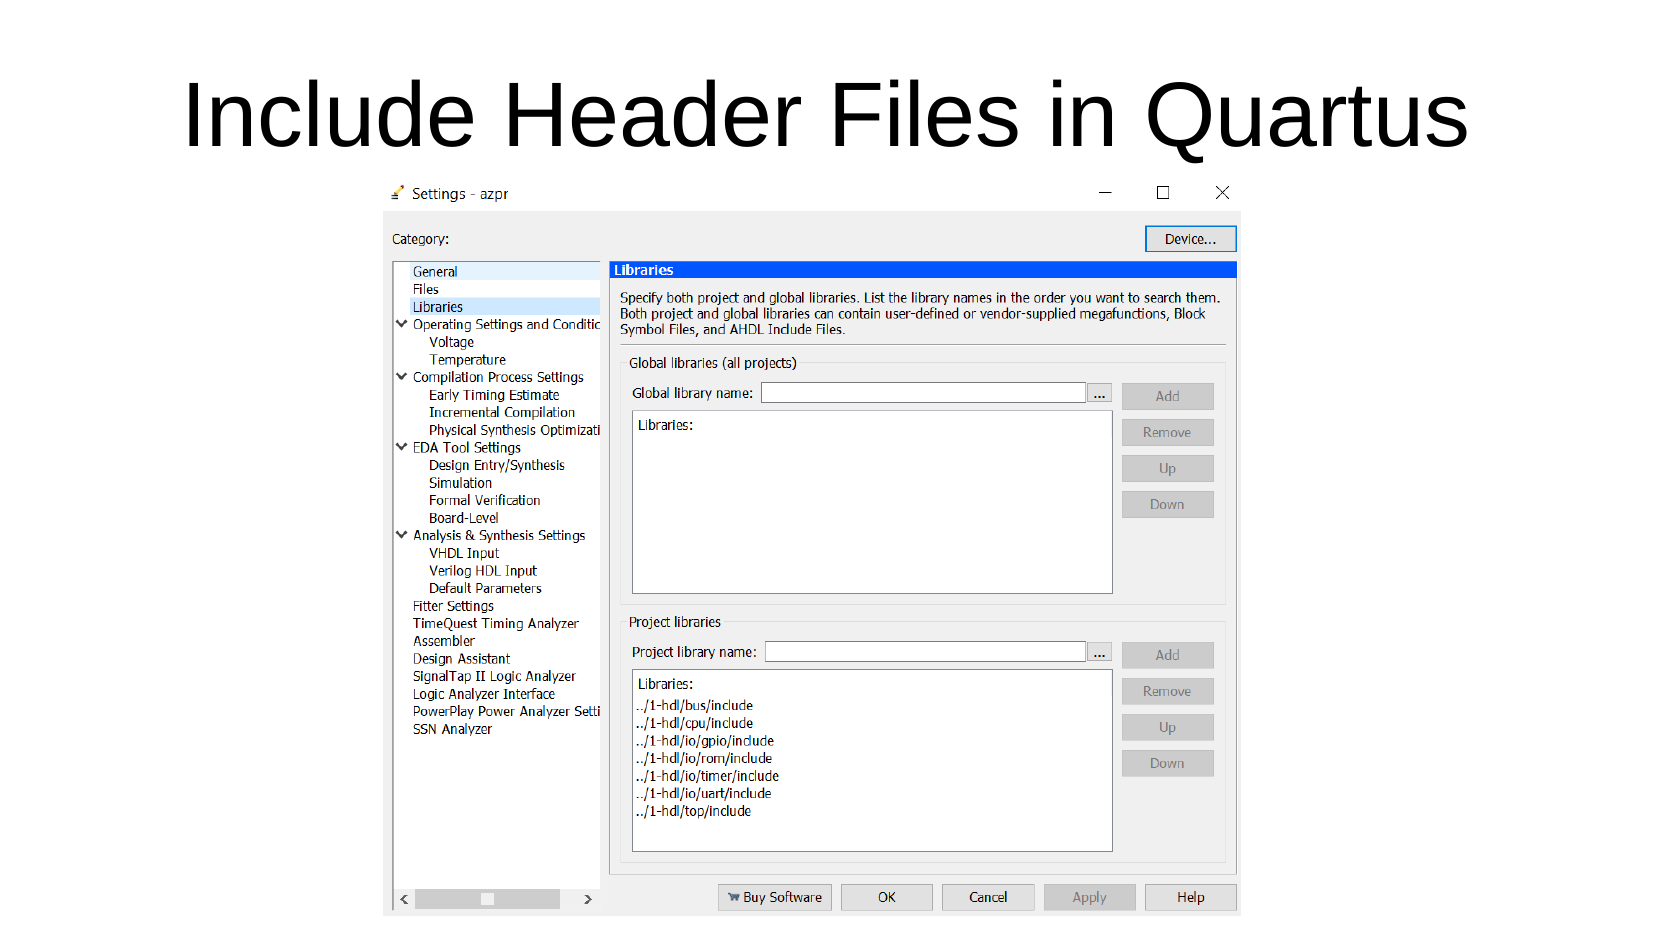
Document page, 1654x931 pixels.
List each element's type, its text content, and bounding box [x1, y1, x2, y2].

title Include Header Files in Quartus [82, 37, 1571, 193]
picture [383, 179, 1241, 916]
